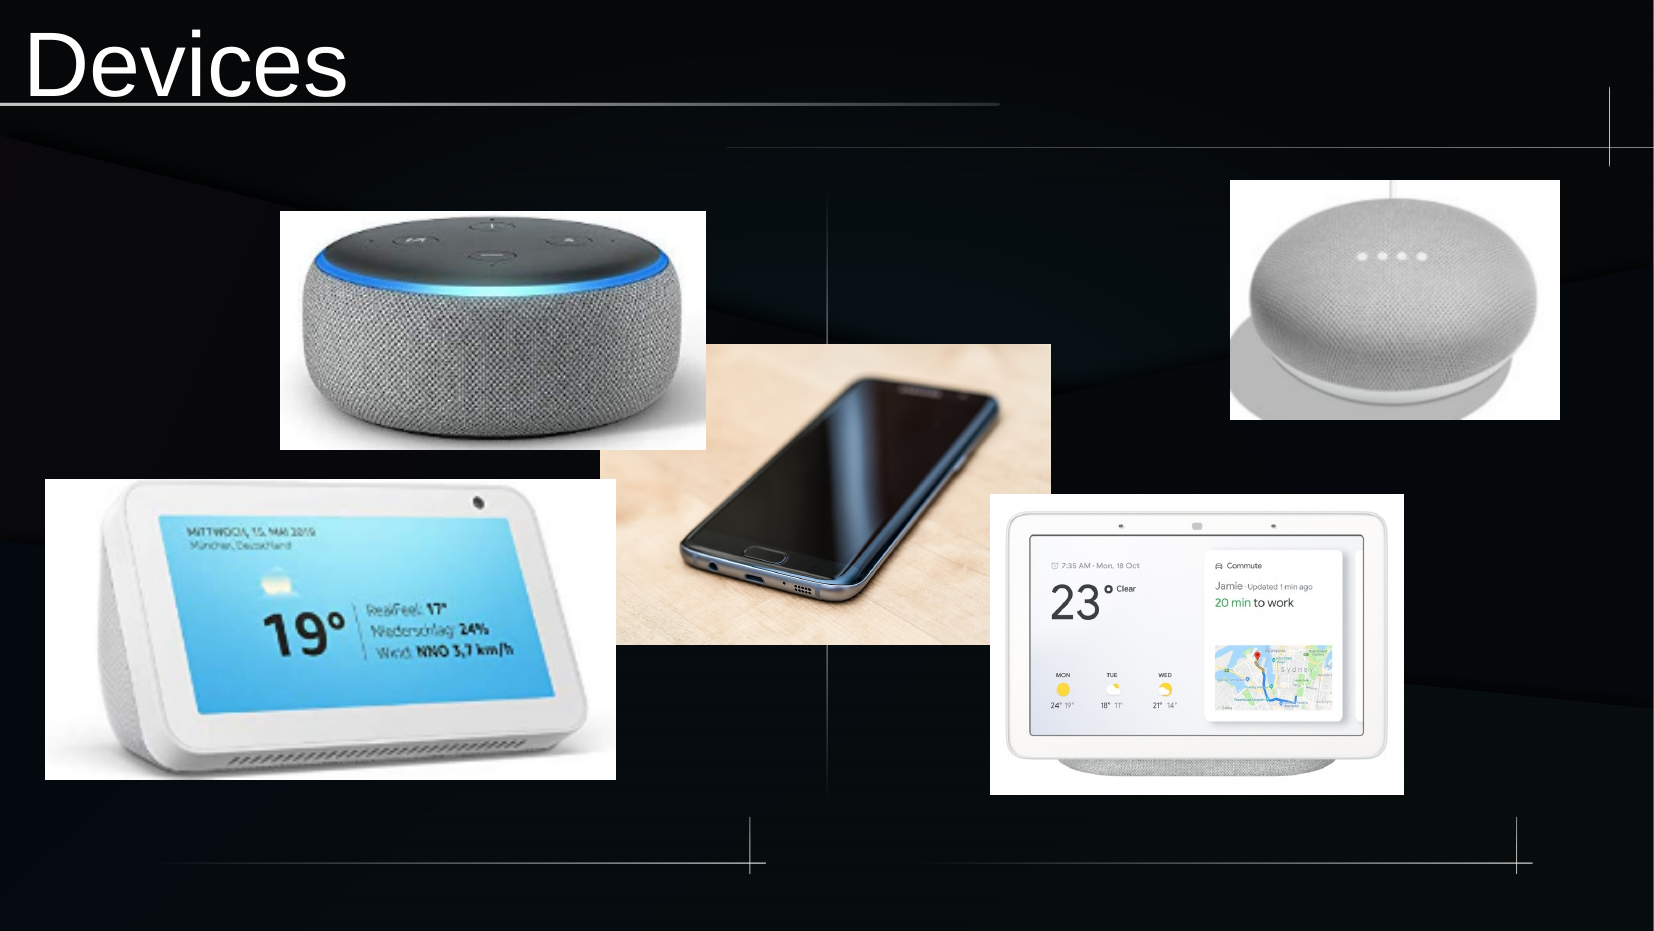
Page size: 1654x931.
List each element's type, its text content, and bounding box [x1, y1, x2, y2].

picture [0, 0, 1654, 931]
title Devices [23, 11, 1589, 119]
